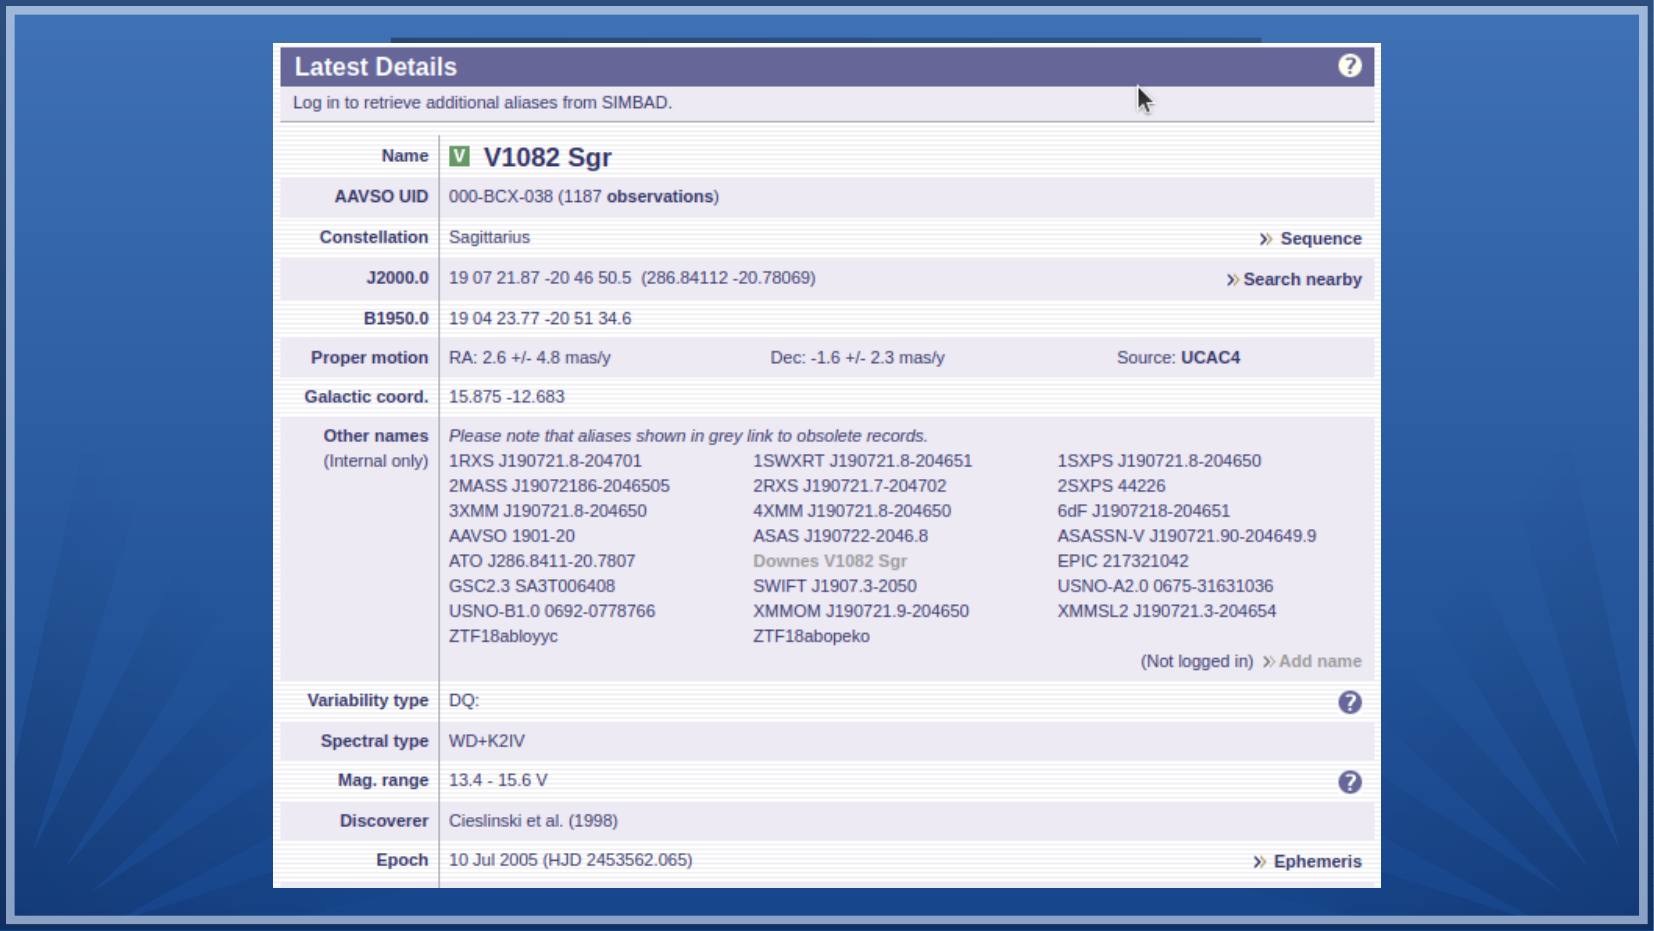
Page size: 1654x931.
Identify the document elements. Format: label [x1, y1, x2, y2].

picture [273, 43, 1381, 888]
